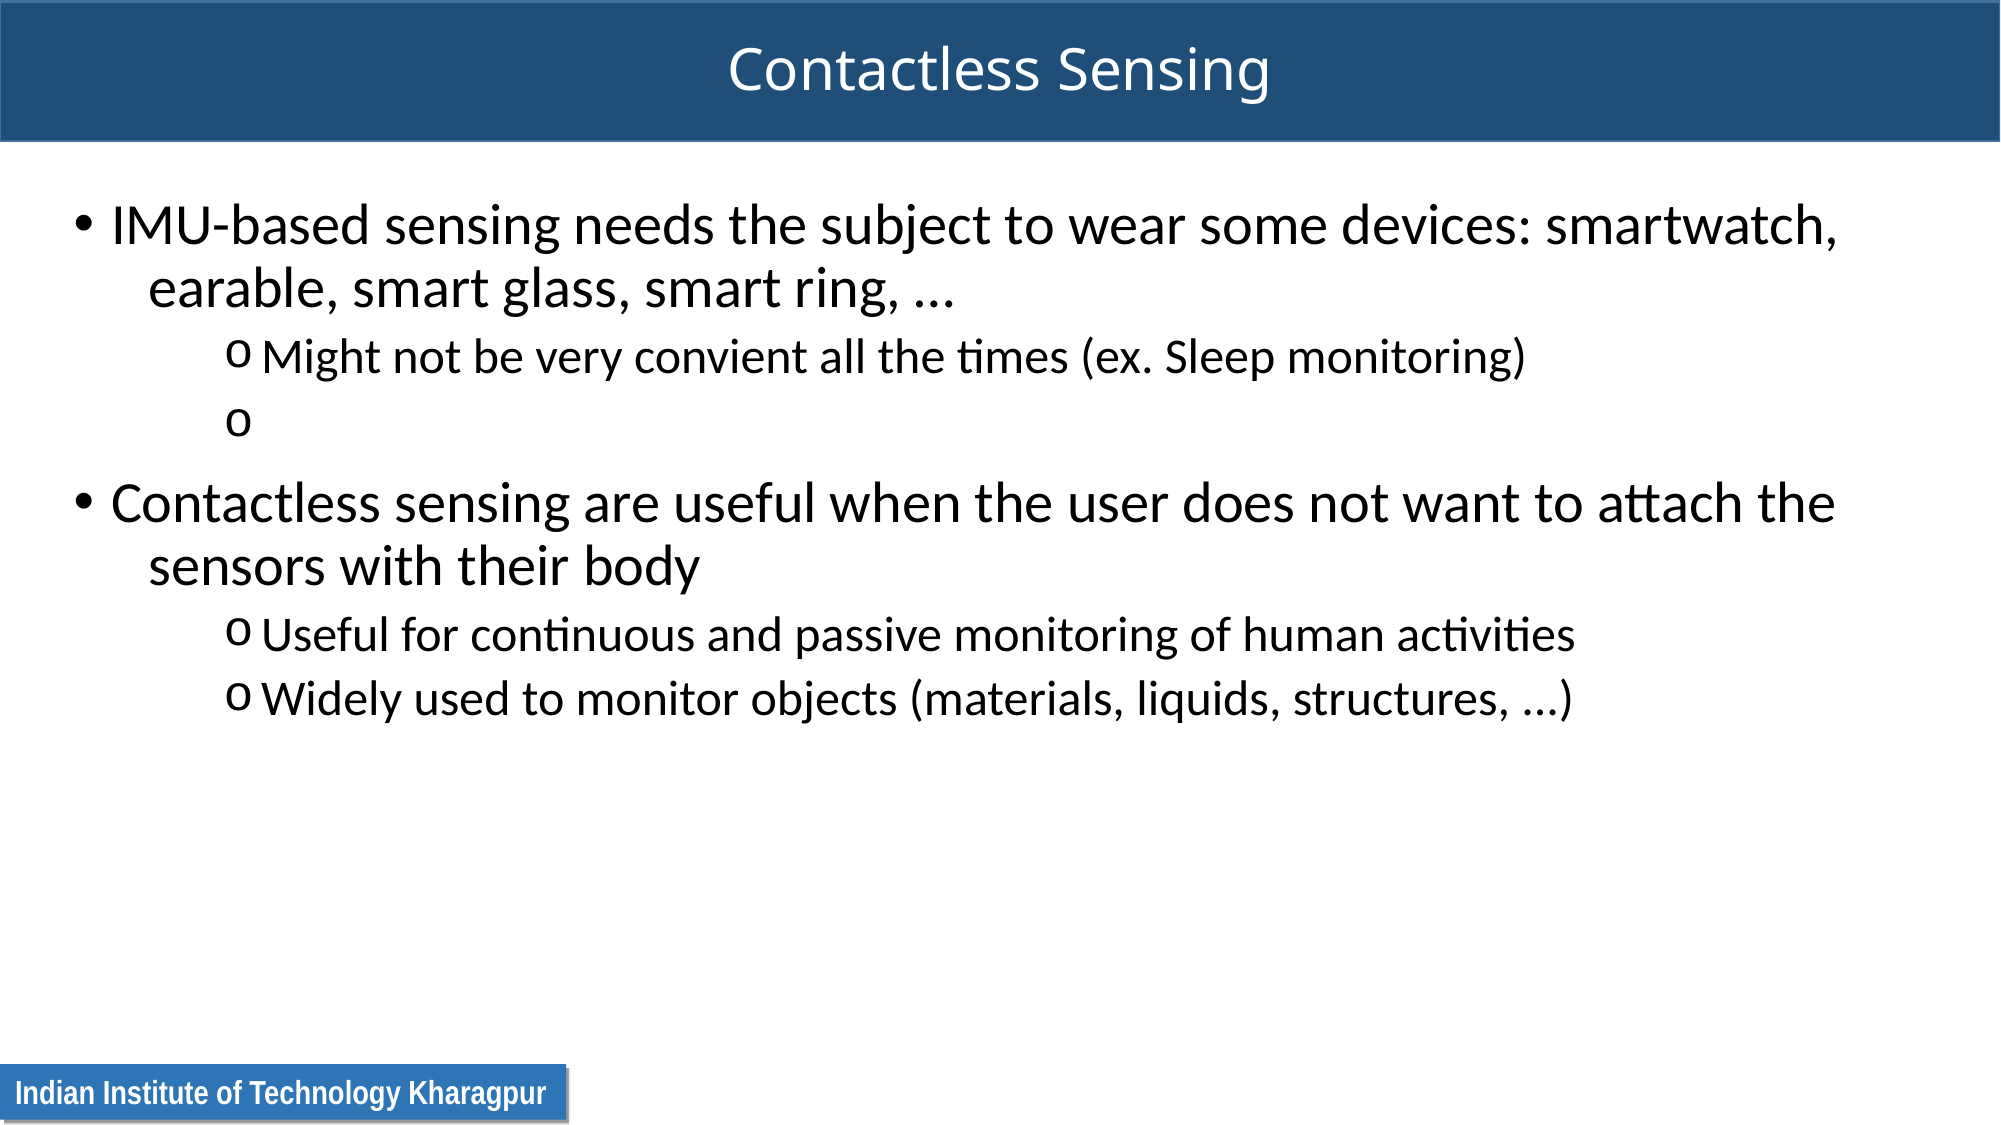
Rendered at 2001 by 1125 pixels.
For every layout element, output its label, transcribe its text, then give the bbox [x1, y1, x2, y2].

list IMU-based sensing needs the subject to wear some devices: smartwatch, earable, smart glass, smart ring, … Might not be very convient all the times (ex. Sleep monitoring) Contactless sensing are useful when the user does not want to attach the sensors with their body Useful for continuous and passive monitoring of human activities Widely used to monitor objects (materials, liquids, structures, ...) [58, 186, 1954, 1065]
title Contactless Sensing [0, 1, 2000, 141]
